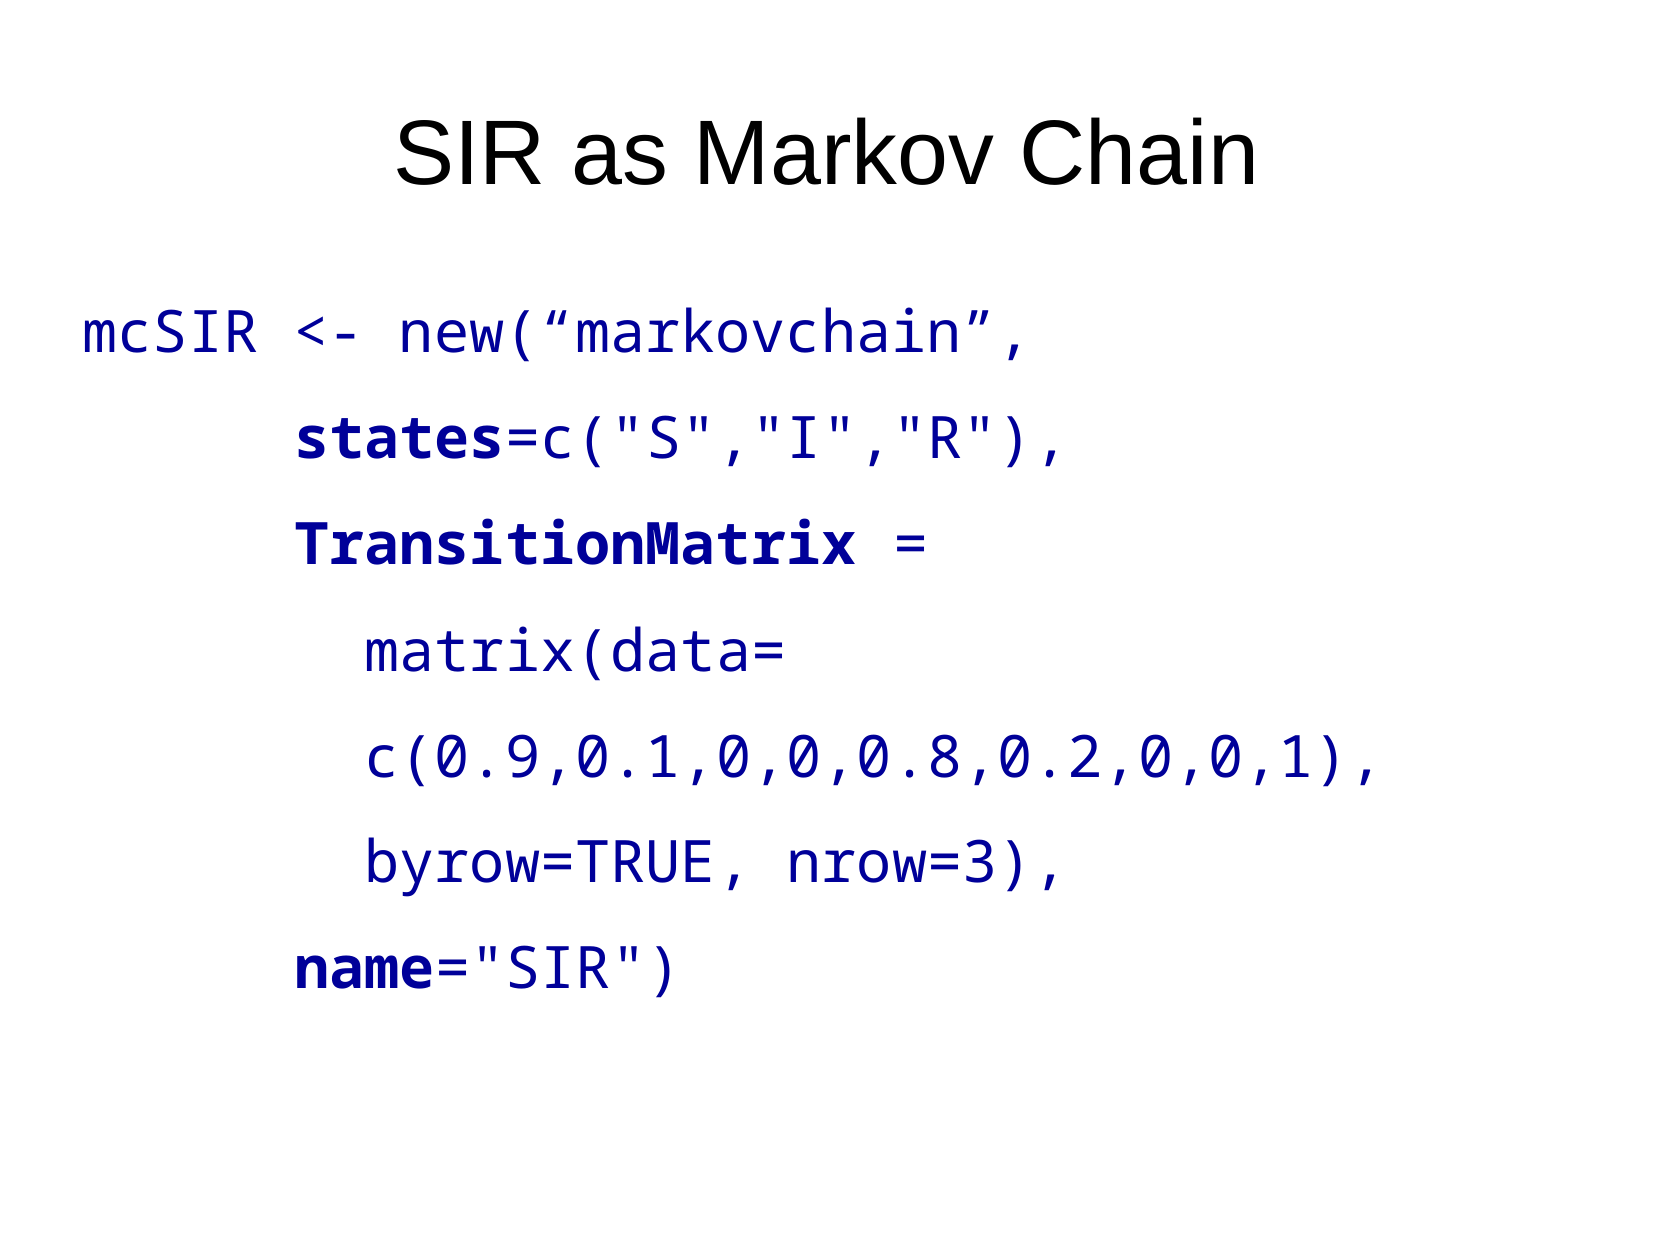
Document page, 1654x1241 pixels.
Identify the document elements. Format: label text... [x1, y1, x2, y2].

list mcSIR <- new(“markovchain”, states=c("S","I","R"), TransitionMatrix = matrix(data= c(0.9,0.1,0,0,0.8,0.2,0,0,1), byrow=TRUE, nrow=3), name="SIR") [82, 290, 1571, 1010]
title SIR as Markov Chain [82, 49, 1571, 257]
